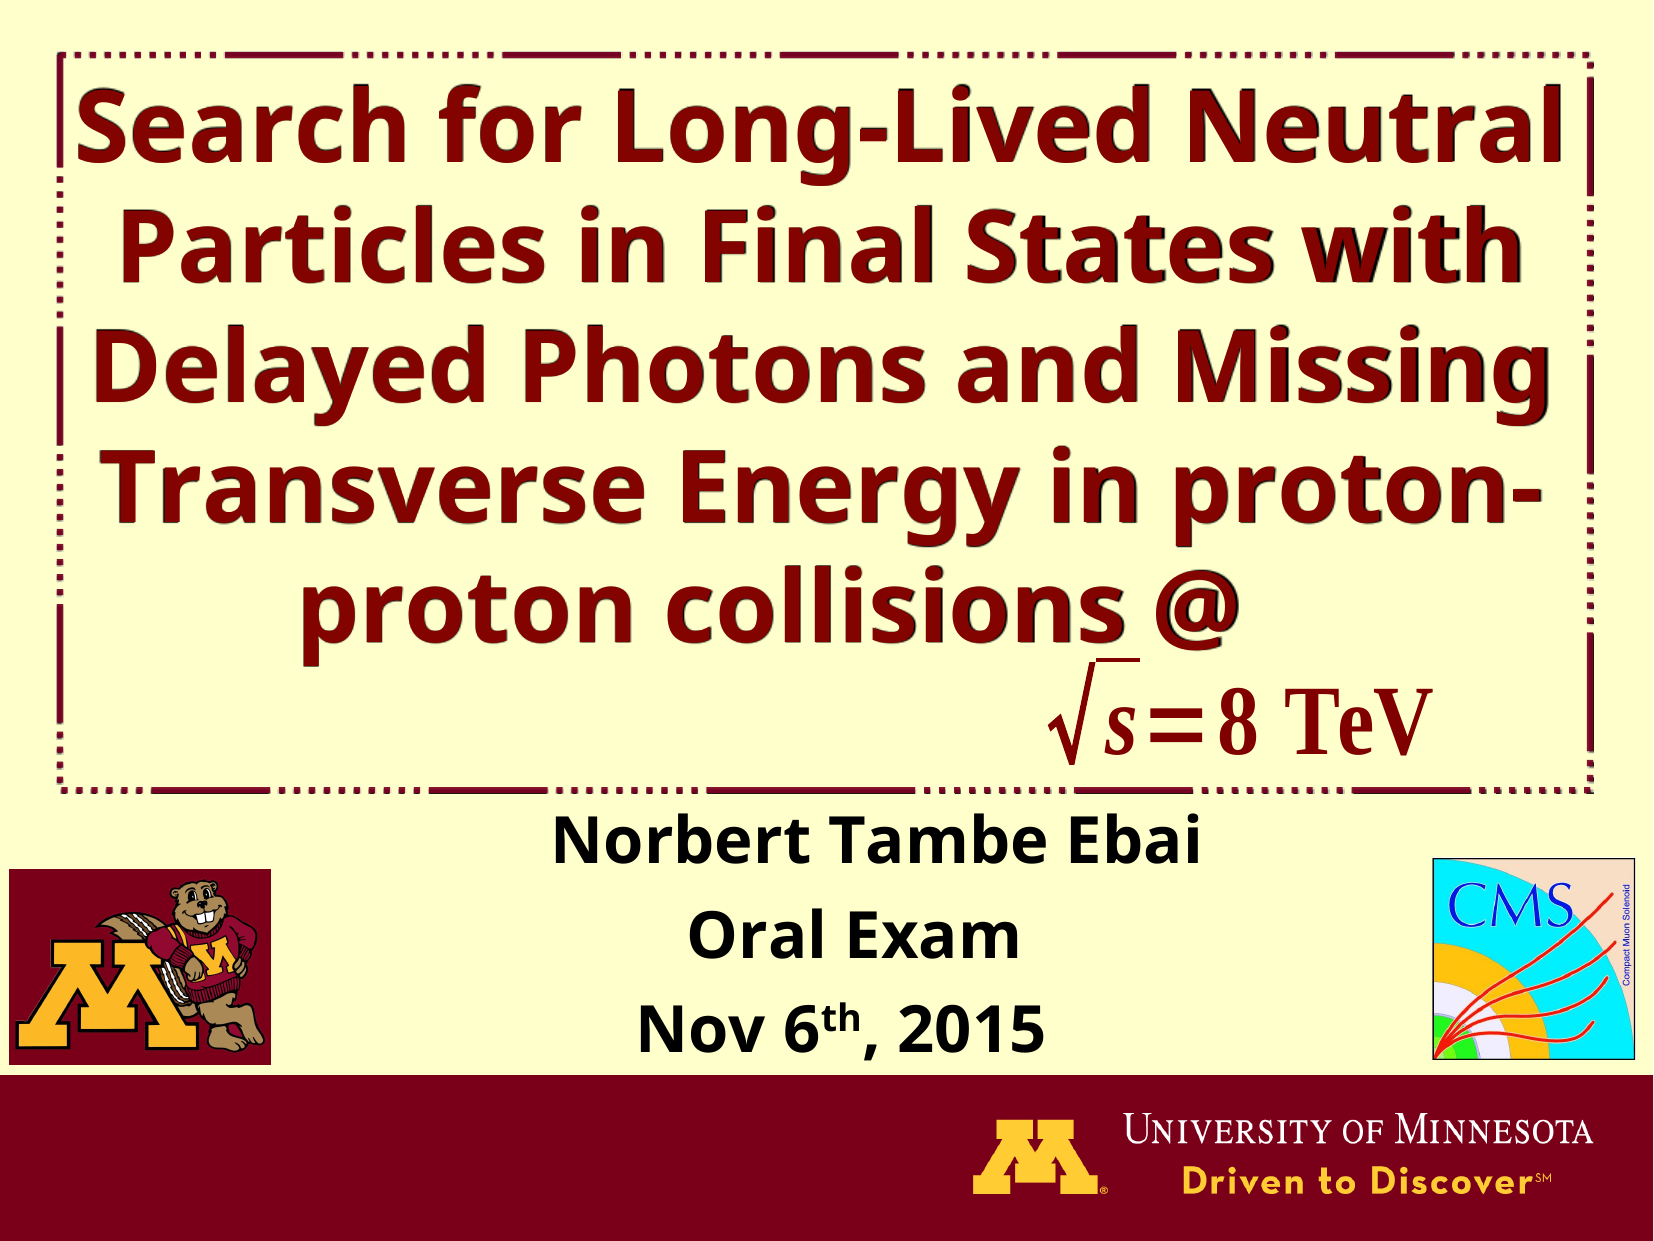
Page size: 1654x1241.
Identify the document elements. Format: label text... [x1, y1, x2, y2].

title Search for Long-Lived Neutral Particles in Final States with Delayed Photons and Missing Transverse Energy in proton-proton collisions @ [60, 55, 1591, 791]
picture [1432, 857, 1636, 1060]
chart [1035, 652, 1443, 778]
picture [9, 869, 271, 1066]
list Norbert Tambe Ebai Oral Exam Nov 6th, 2015 [495, 791, 1306, 1077]
picture [0, 1075, 1654, 1241]
